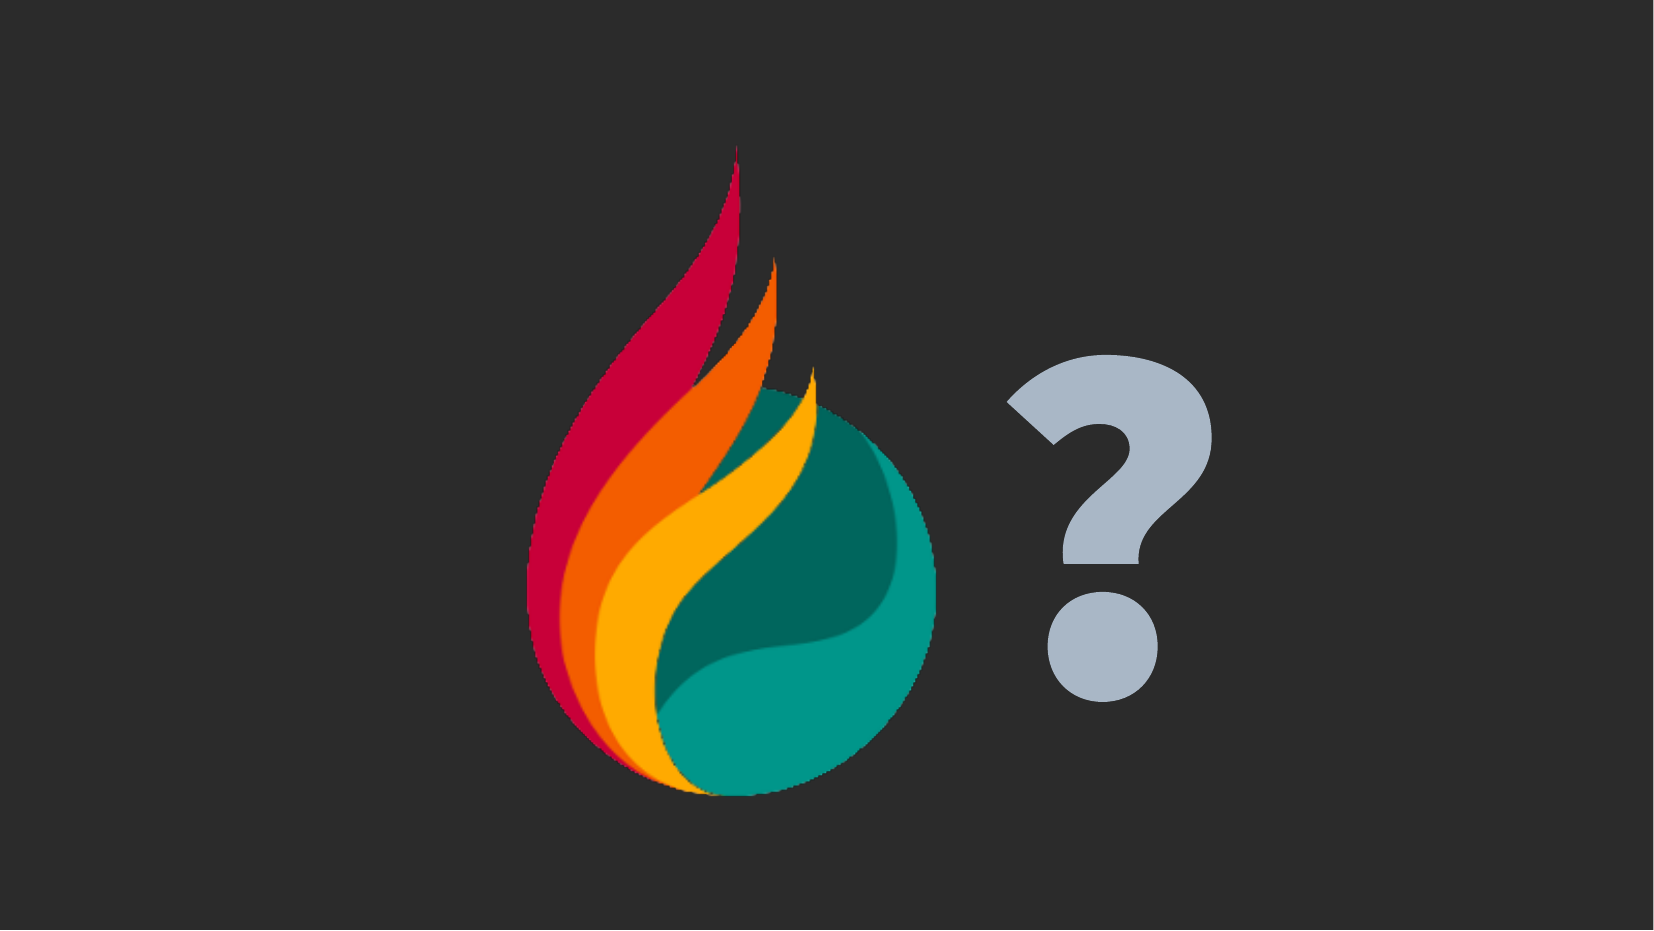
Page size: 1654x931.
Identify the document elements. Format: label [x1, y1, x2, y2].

text_box [1047, 591, 1158, 702]
text_box [1006, 354, 1212, 564]
picture [525, 131, 939, 799]
